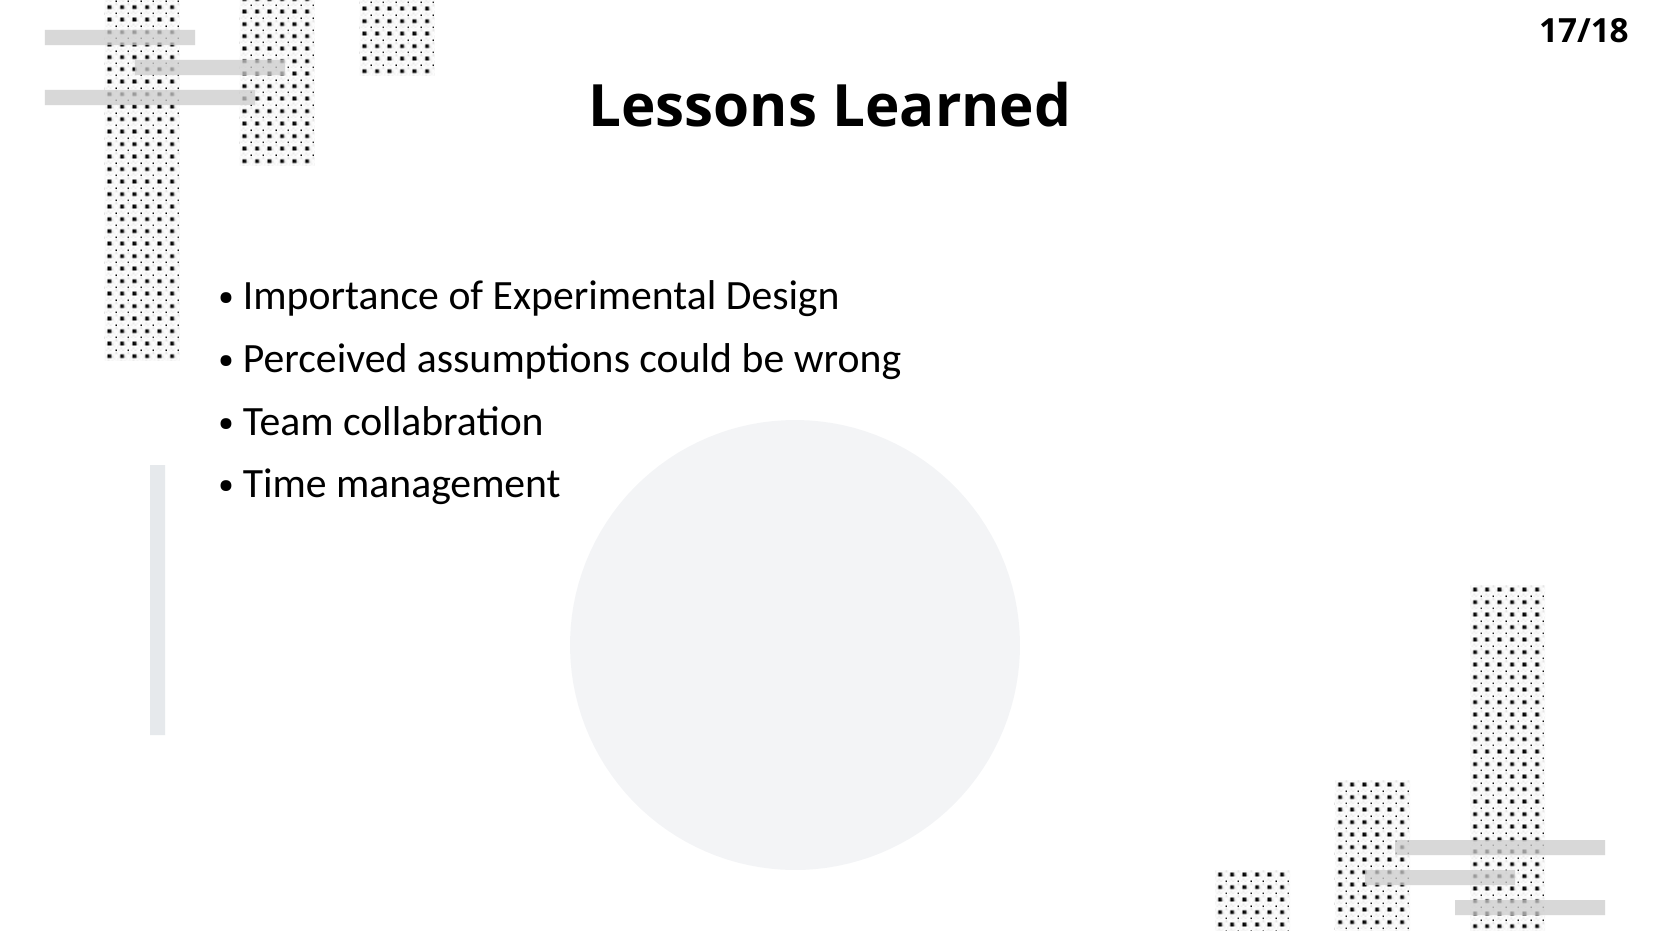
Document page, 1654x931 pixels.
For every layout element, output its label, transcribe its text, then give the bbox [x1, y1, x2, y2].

text_box 17/18 [1524, 0, 1654, 57]
text_box Lessons Learned [573, 56, 1100, 128]
text_box [150, 465, 166, 736]
text_box Importance of Experimental Design Perceived assumptions could be wrong Team collabration Time management [203, 250, 1444, 577]
